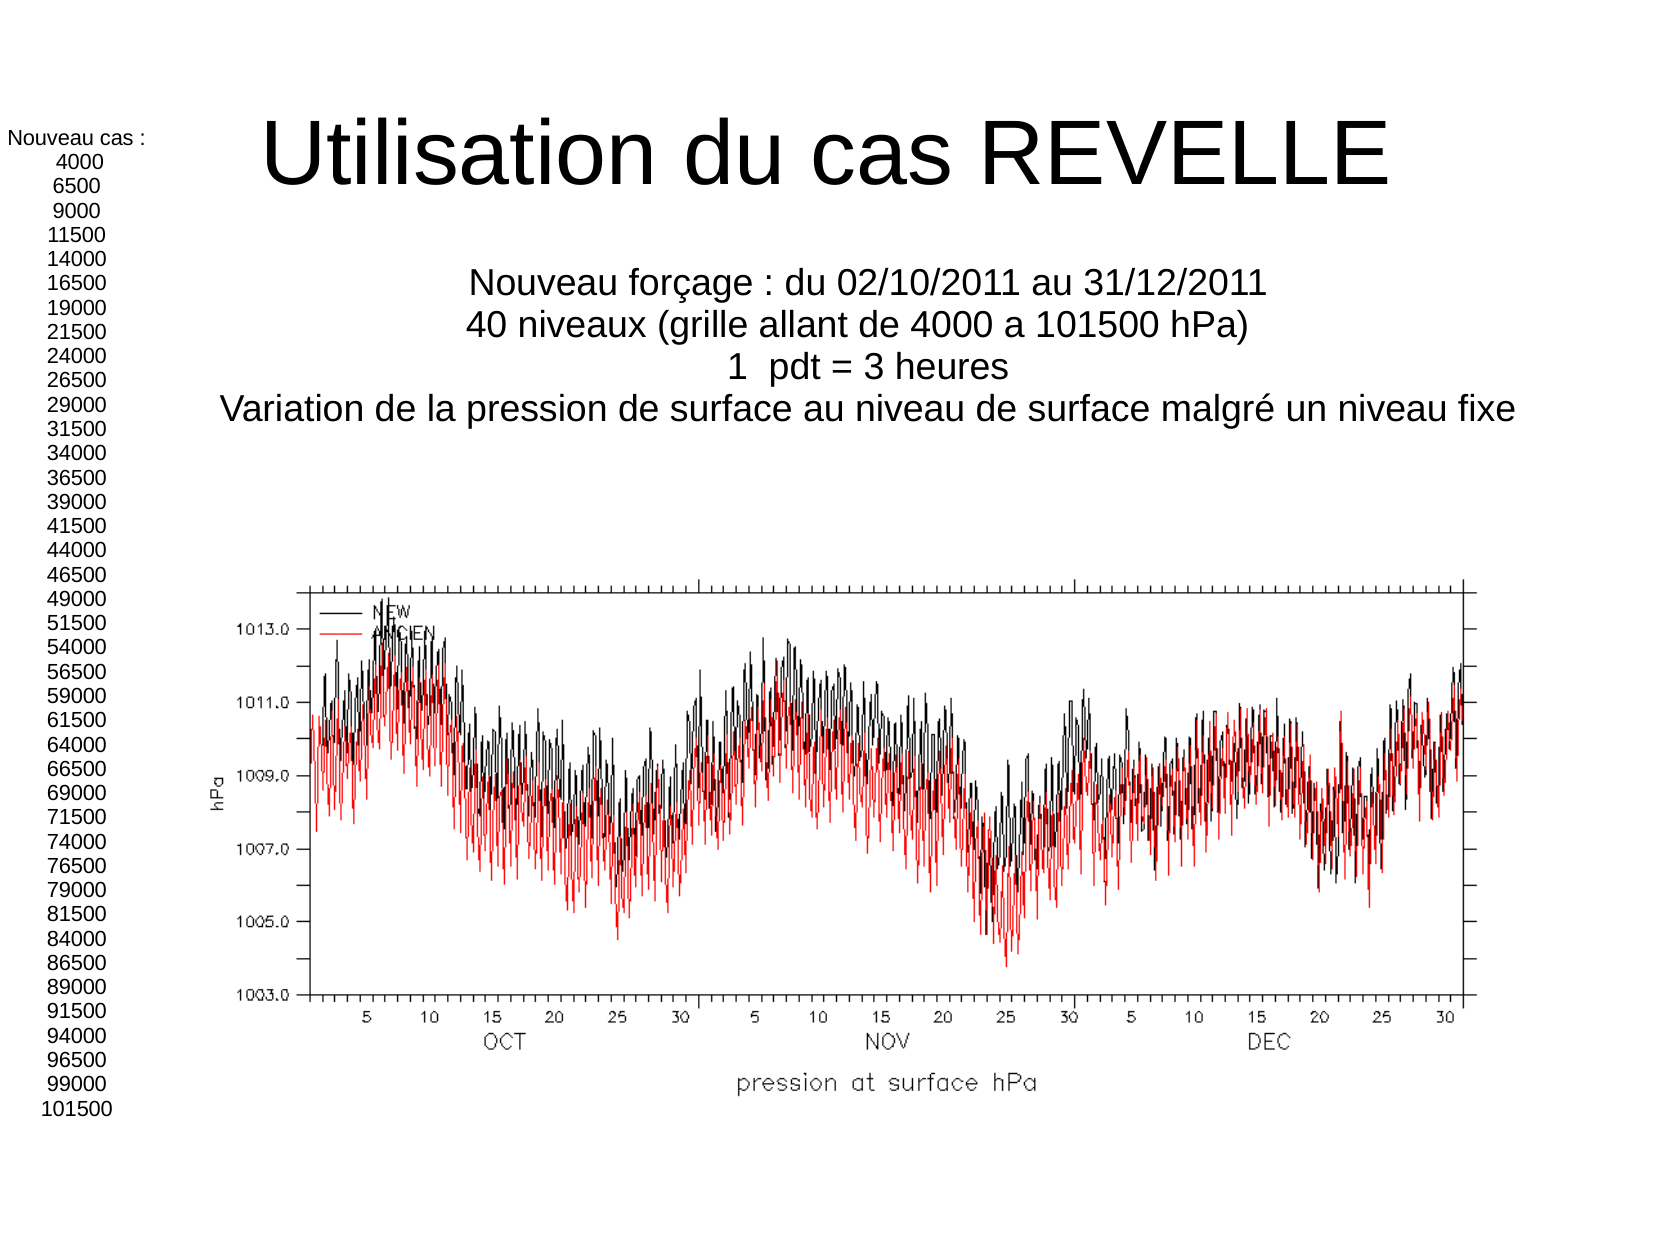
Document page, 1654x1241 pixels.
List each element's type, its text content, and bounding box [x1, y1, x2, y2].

text_box Nouveau cas : 4000 6500 9000 11500 14000 16500 19000 21500 24000 26500 29000 31500 34000 36500 39000 41500 44000 46500 49000 51500 54000 56500 59000 61500 64000 66500 69000 71500 74000 76500 79000 81500 84000 86500 89000 91500 94000 96500 99000 101500 [0, 118, 184, 1213]
title Utilisation du cas REVELLE [82, 49, 1571, 253]
text_box Nouveau forçage : du 02/10/2011 au 31/12/2011 40 niveaux (grille allant de 4000 a 101500 hPa) 1 pdt = 3 heures Variation de la pression de surface au niveau de surface malgré un niveau fixe [184, 253, 1630, 479]
picture [186, 448, 1571, 1140]
